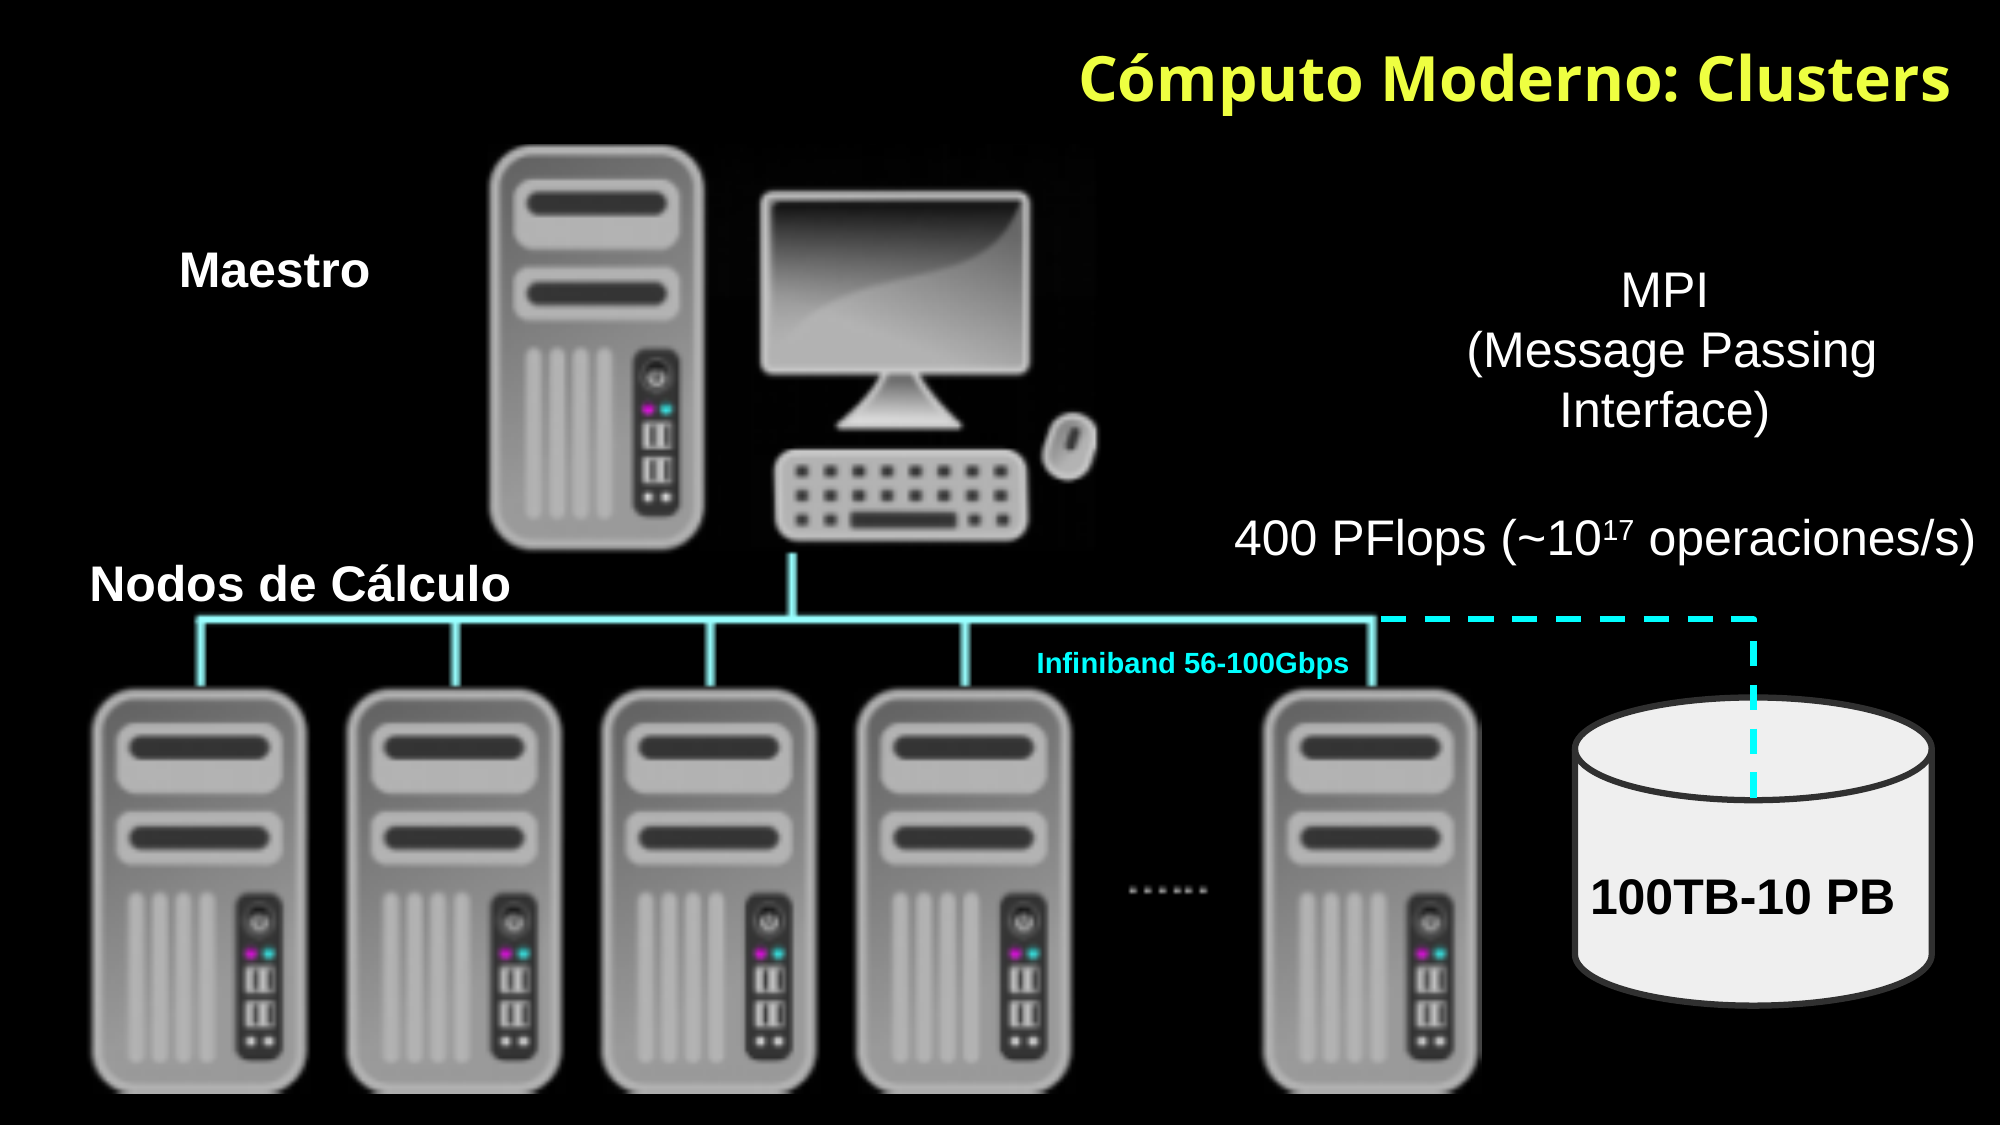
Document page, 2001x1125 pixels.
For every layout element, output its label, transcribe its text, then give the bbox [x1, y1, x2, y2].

text_box [1574, 938, 1932, 1006]
text_box Infiniband 56-100Gbps [1021, 629, 2000, 794]
text_box Nodos de Cálculo [74, 536, 585, 650]
picture [74, 144, 1482, 1094]
text_box 100TB-10 PB [1574, 849, 1932, 938]
text_box MPI (Message Passing Interface) [1341, 242, 1989, 407]
text_box [1574, 697, 1932, 849]
title Cómputo Moderno: Clusters [48, 19, 1989, 132]
text_box Maestro [163, 222, 414, 387]
text_box 400 PFlops (~1017 operaciones/s) [1219, 490, 2000, 655]
